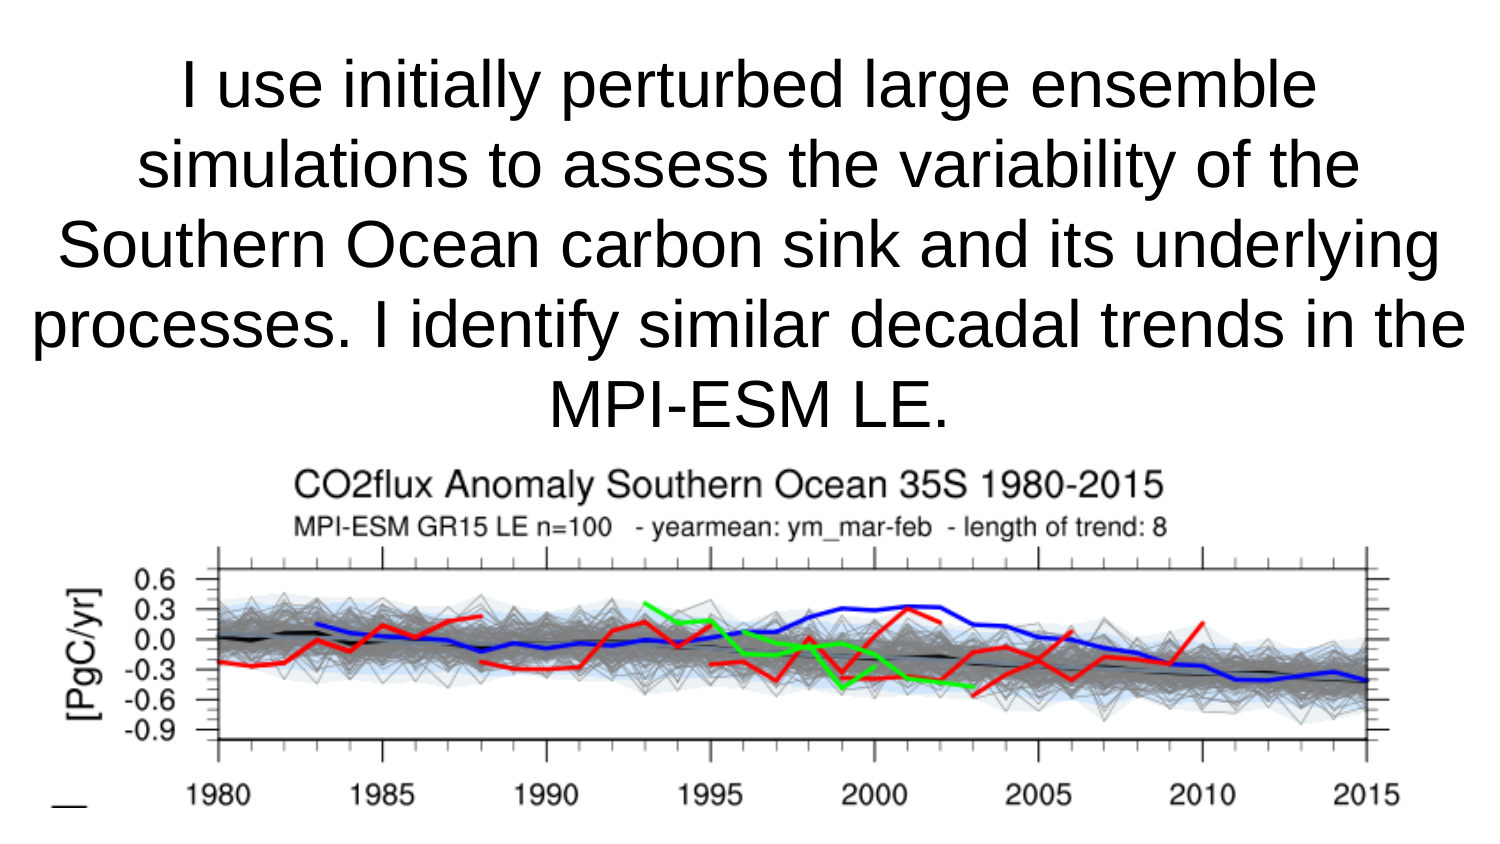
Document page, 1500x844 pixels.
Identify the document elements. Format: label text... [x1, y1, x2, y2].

picture [46, 433, 1411, 808]
title I use initially perturbed large ensemble simulations to assess the variability of the Southern Ocean carbon sink and its underlying processes. I identify similar decadal trends in the MPI-ESM LE. [0, 33, 1500, 175]
